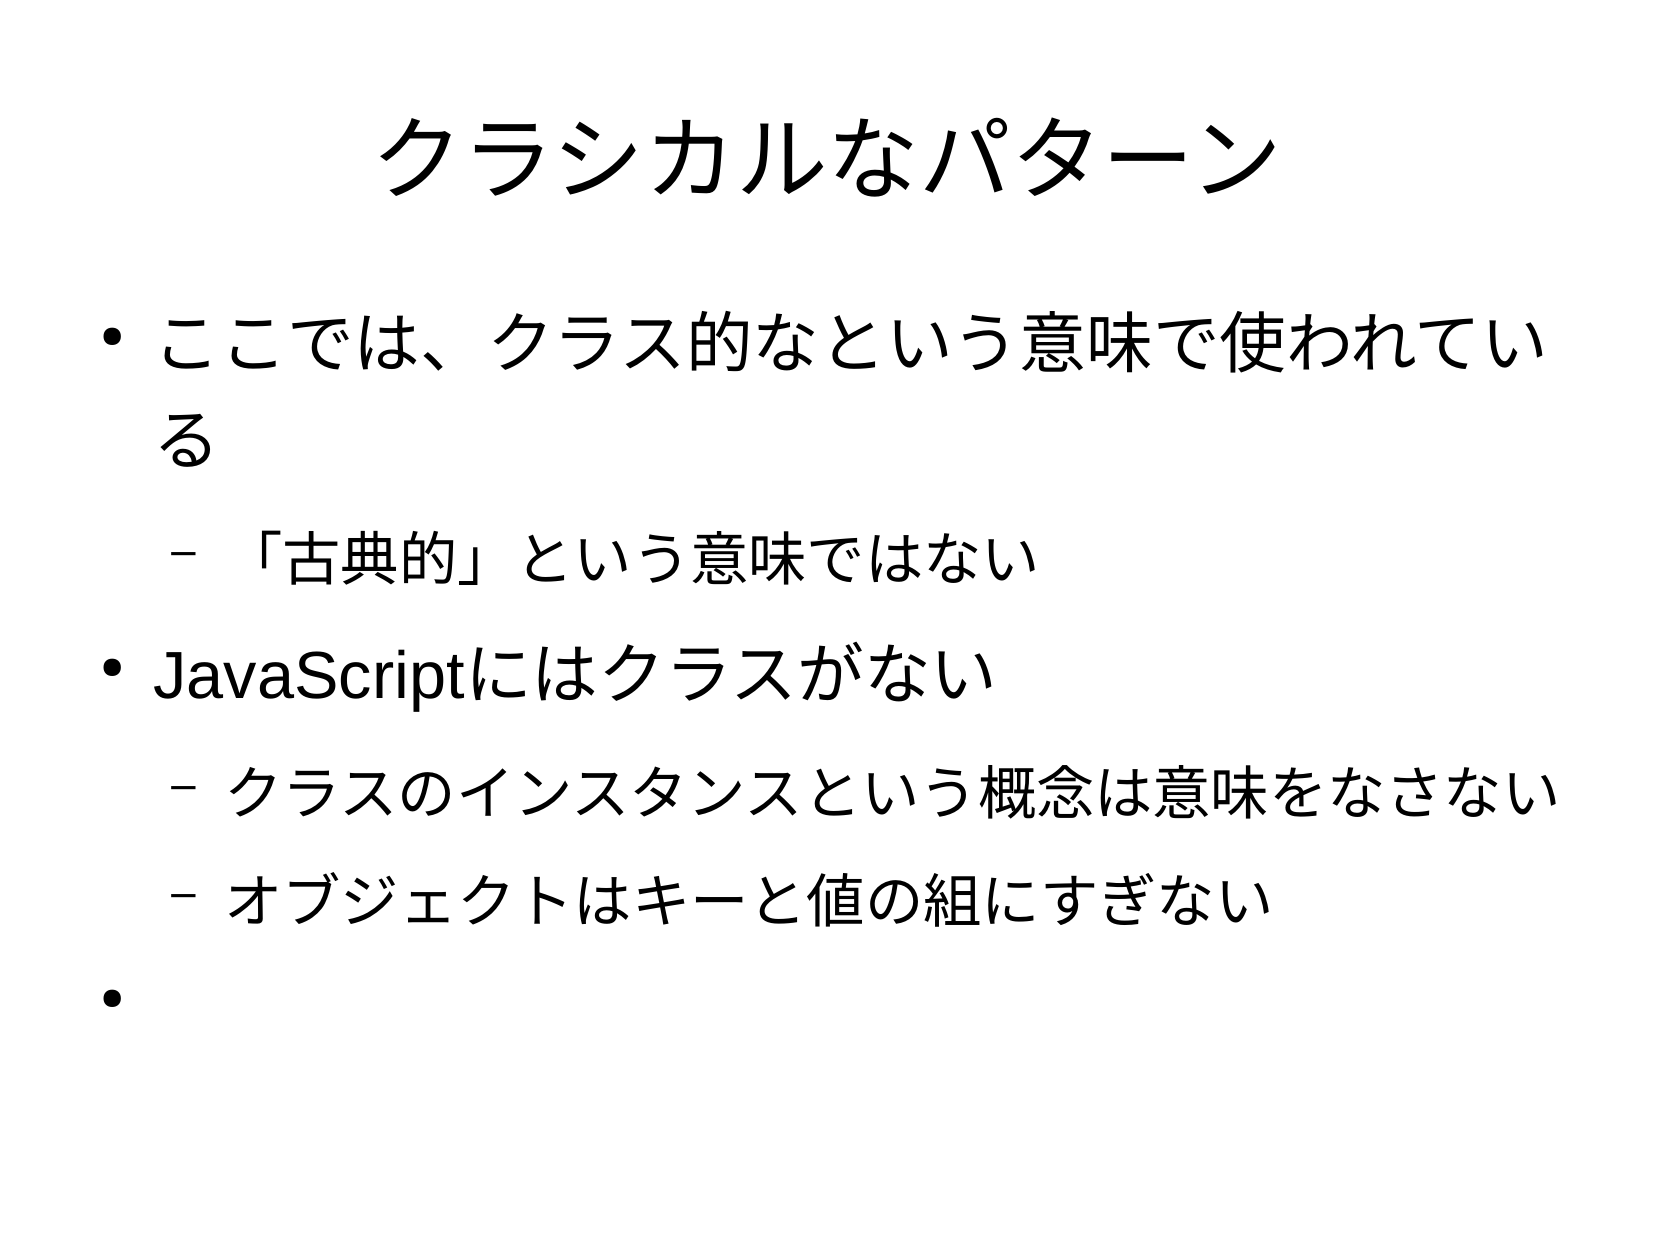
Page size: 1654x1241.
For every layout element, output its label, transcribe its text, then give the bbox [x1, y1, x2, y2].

list ここでは、クラス的なという意味で使われている 「古典的」という意味ではない JavaScriptにはクラスがない クラスのインスタンスという概念は意味をなさない オブジェクトはキーと値の組にすぎない [82, 290, 1571, 1010]
title クラシカルなパターン [82, 49, 1571, 257]
